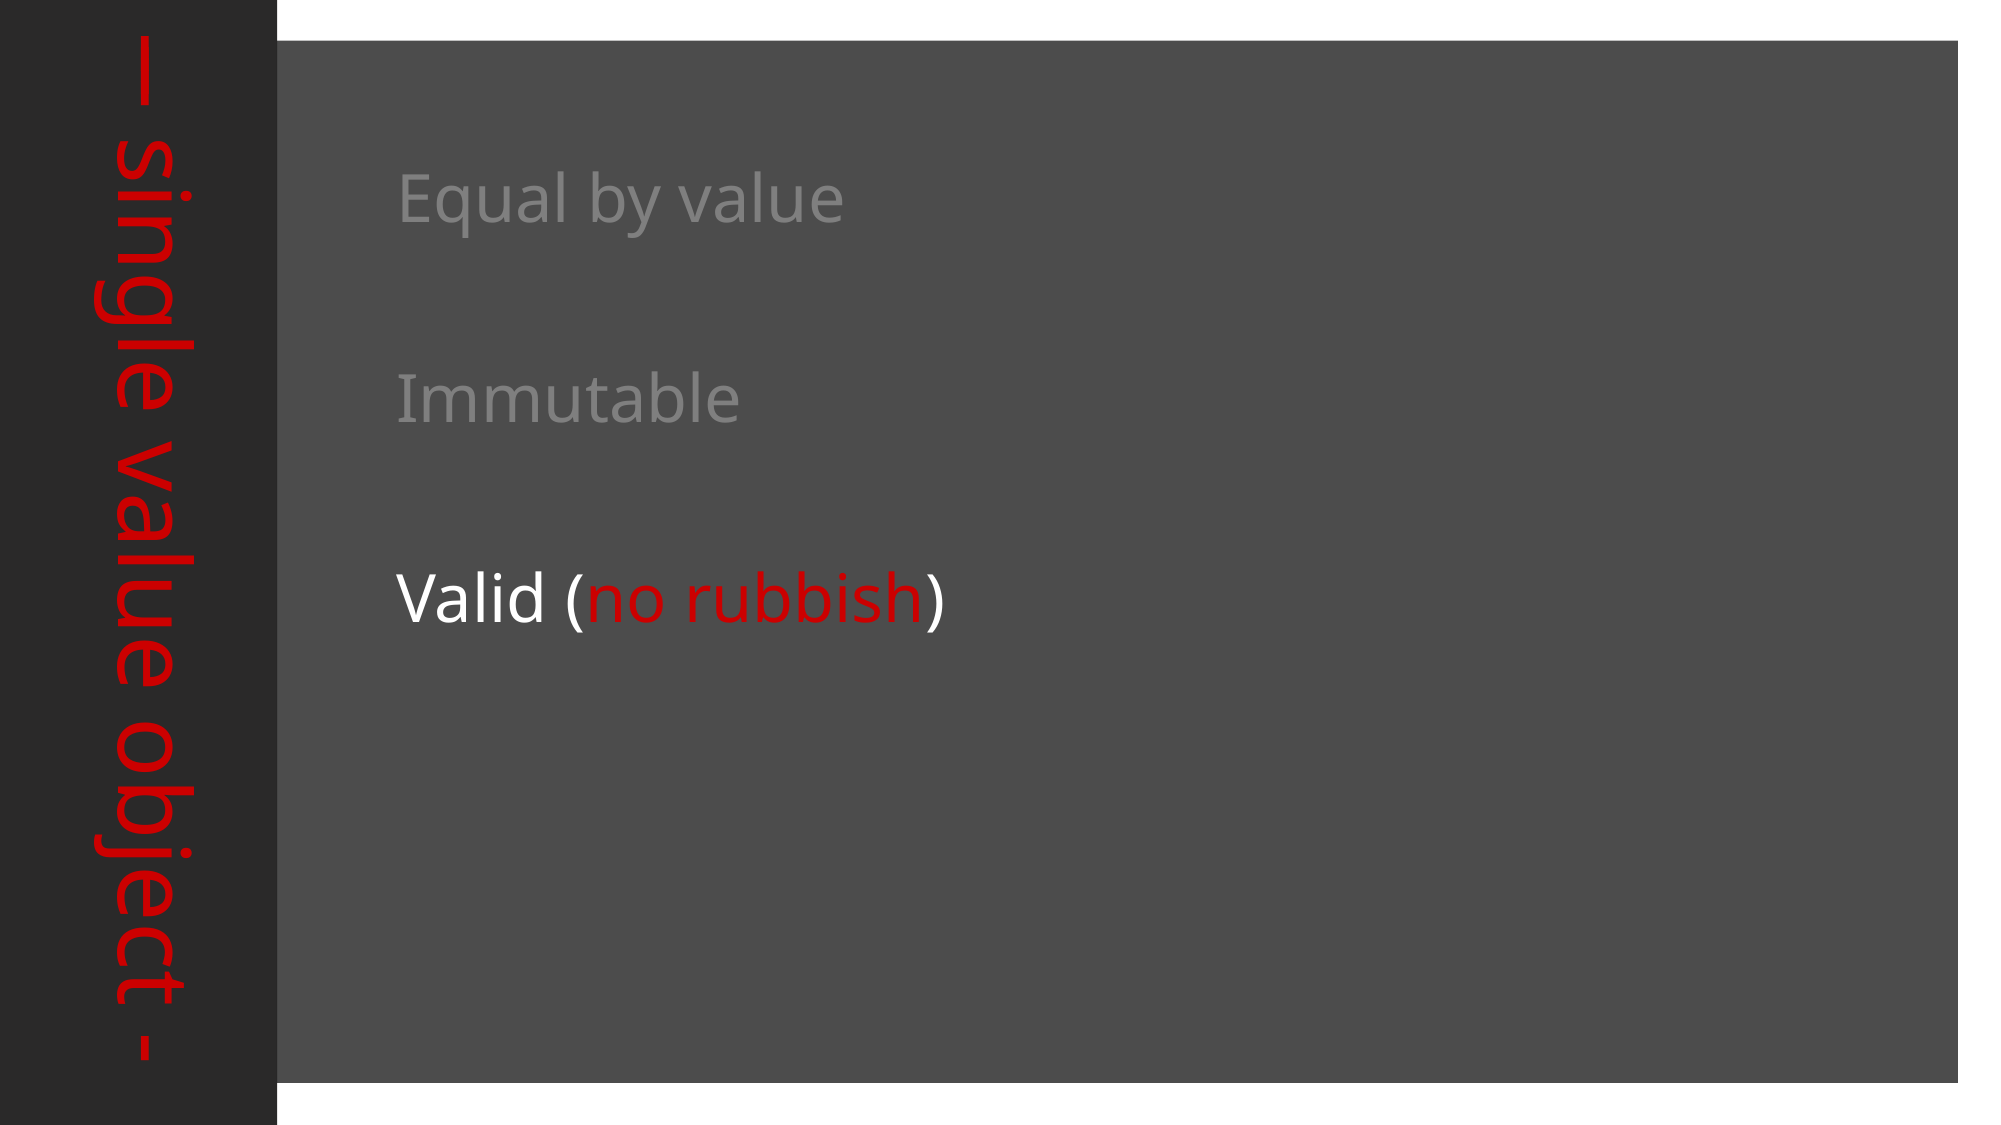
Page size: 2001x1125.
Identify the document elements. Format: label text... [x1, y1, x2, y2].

text_box [639, 614, 654, 618]
text_box ----- single value object - [74, 17, 226, 1115]
text_box [518, 614, 533, 618]
text_box [807, 614, 822, 618]
text_box Equal by value Immutable Valid (no rubbish) [381, 28, 1660, 614]
text_box [443, 614, 458, 618]
text_box [0, 0, 1958, 1125]
text_box [766, 614, 781, 618]
text_box [723, 614, 738, 618]
